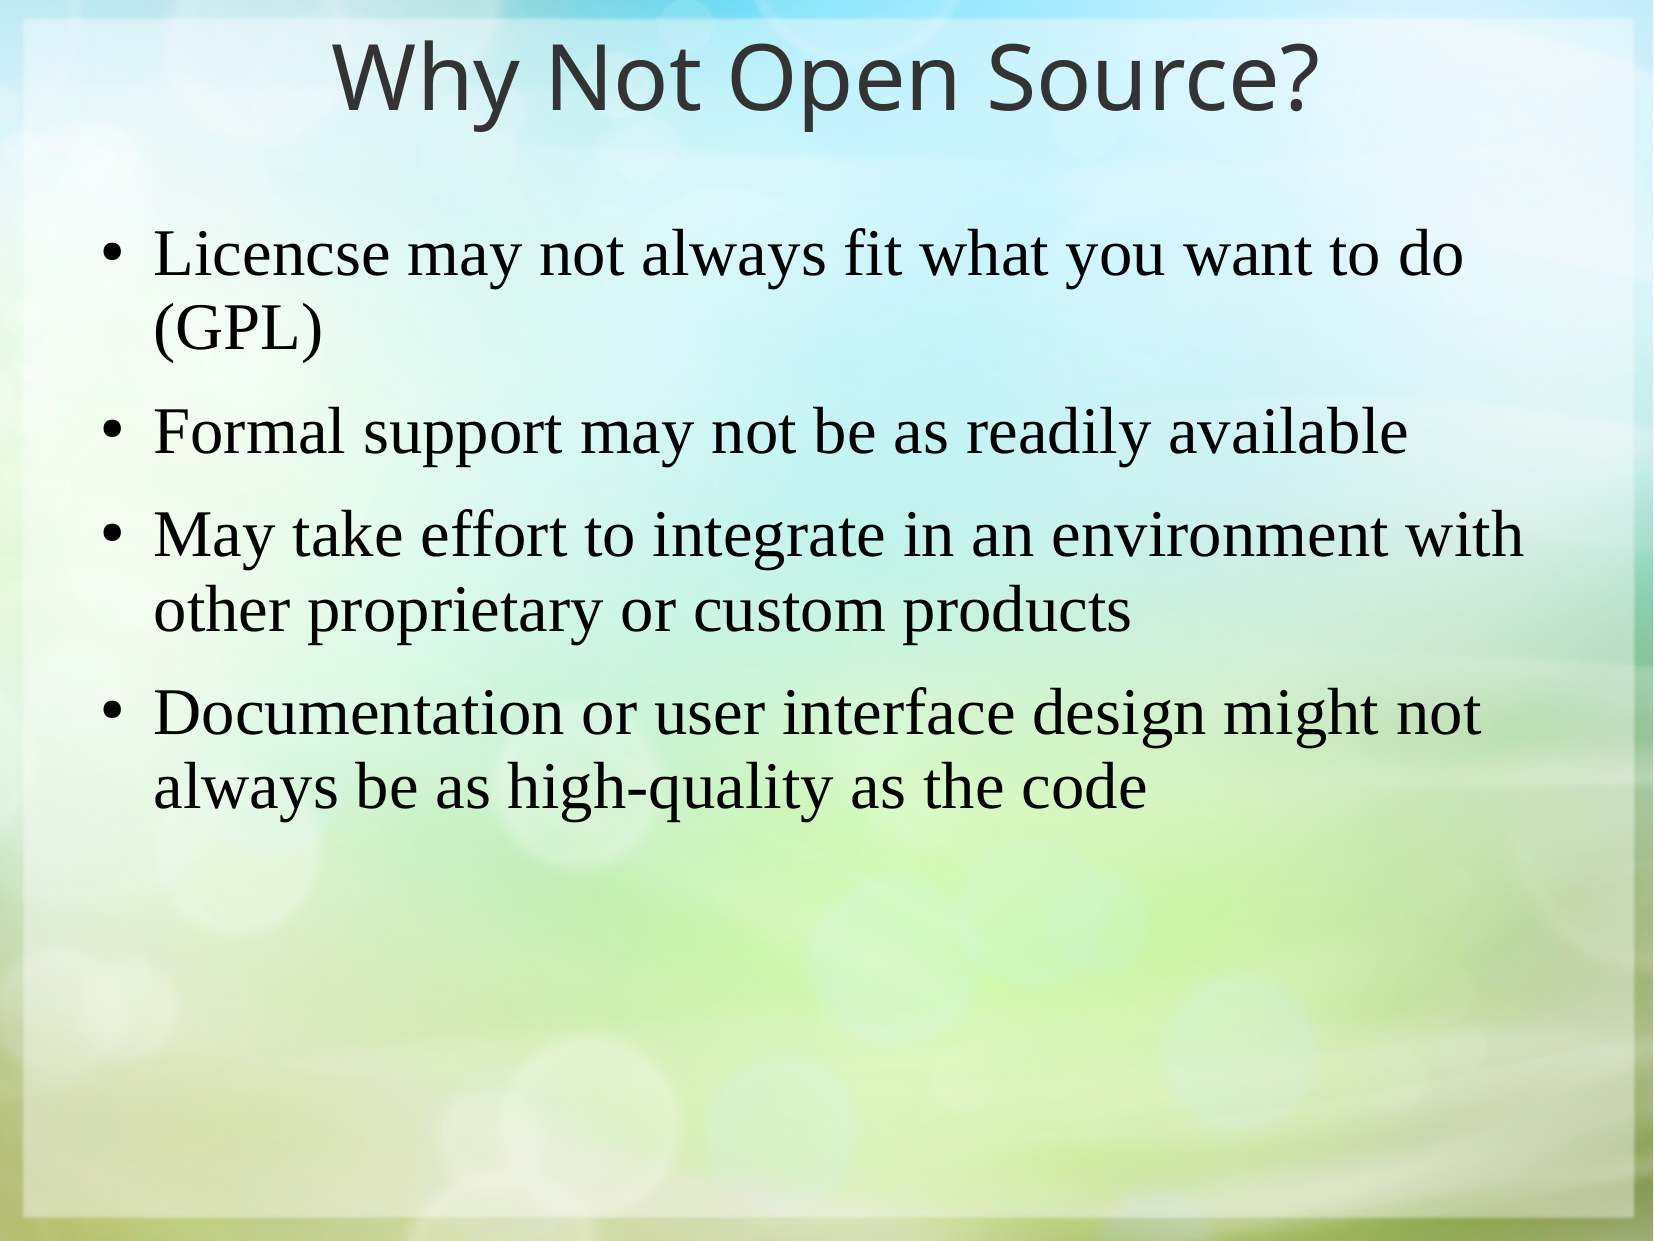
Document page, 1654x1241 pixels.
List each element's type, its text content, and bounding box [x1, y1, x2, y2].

list Licencse may not always fit what you want to do (GPL) Formal support may not be as readily available May take effort to integrate in an environment with other proprietary or custom products Documentation or user interface design might not always be as high-quality as the code [82, 216, 1571, 824]
picture [0, 0, 1654, 1241]
title Why Not Open Source? [82, 0, 1571, 151]
